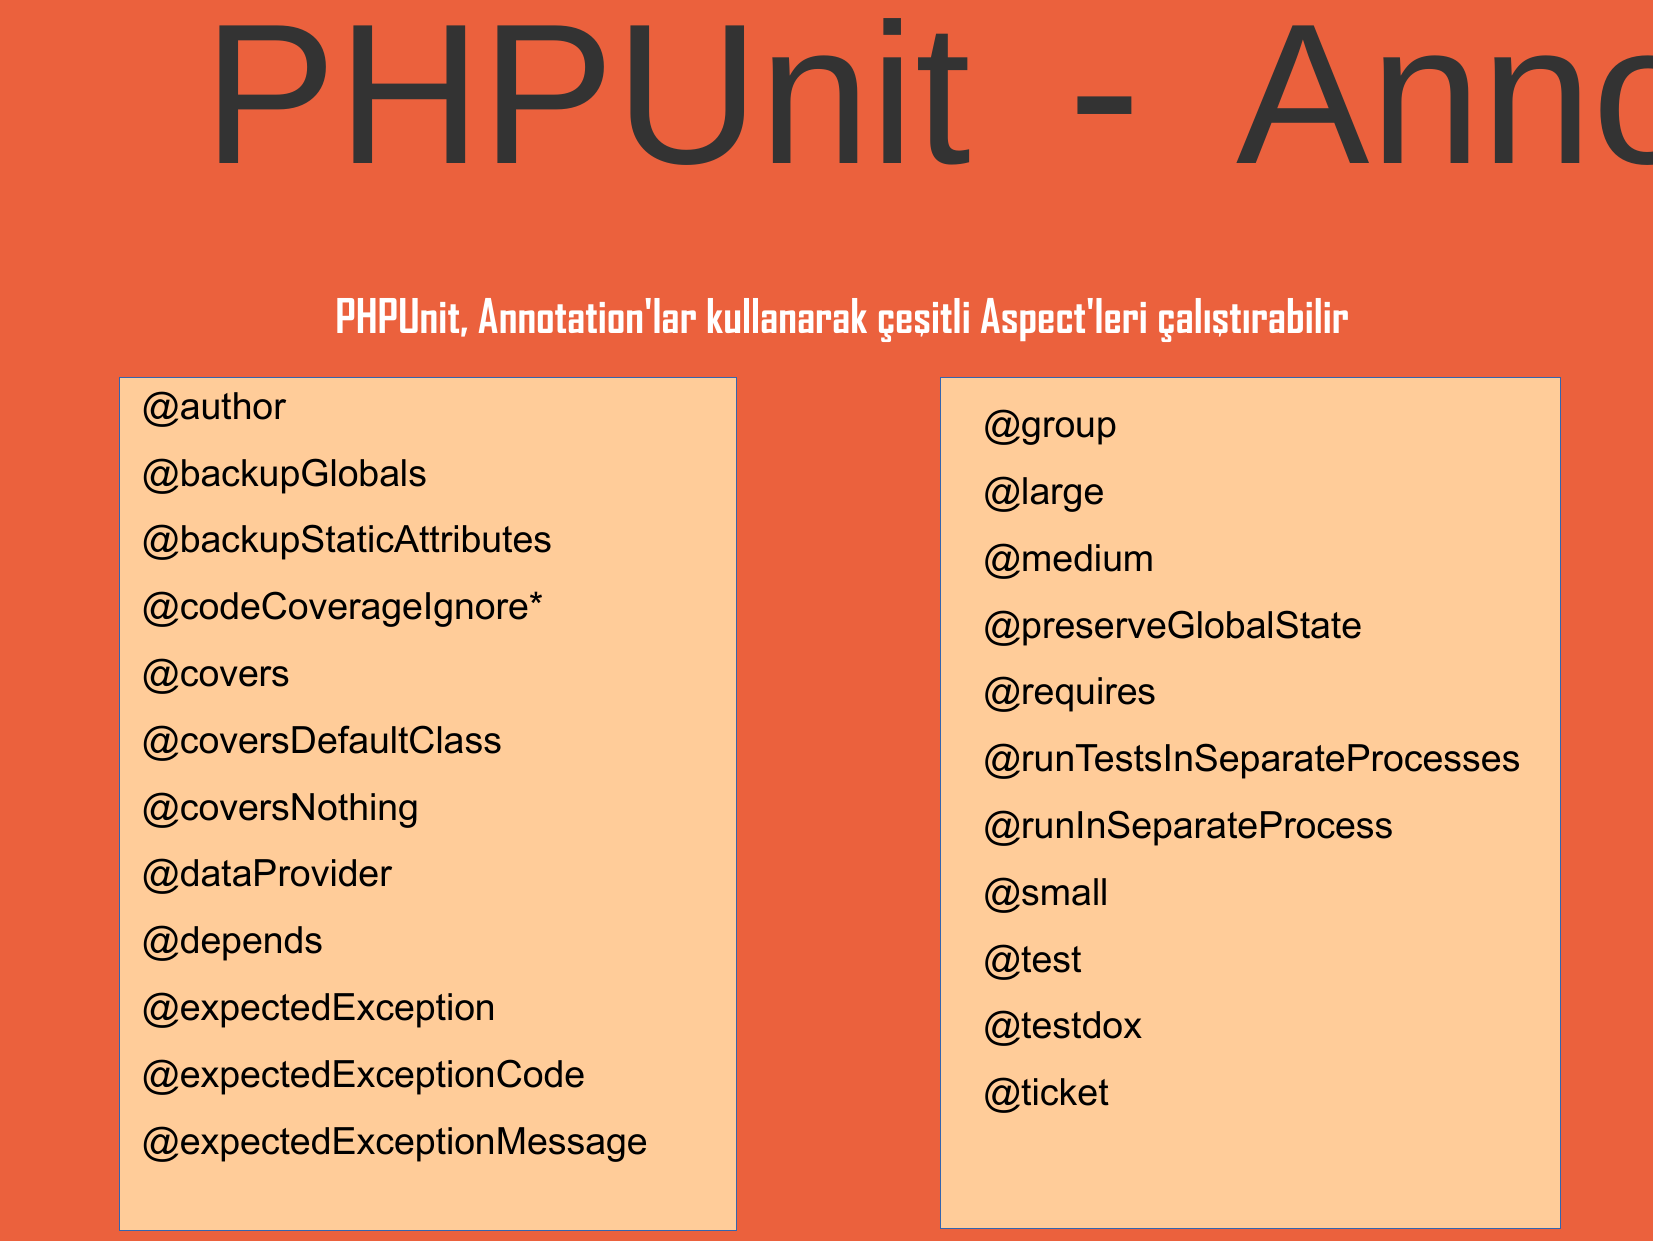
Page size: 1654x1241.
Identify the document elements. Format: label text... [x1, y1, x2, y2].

text_box PHPUnit - Annotations [189, 16, 1464, 276]
text_box @group @large @medium @preserveGlobalState @requires @runTestsInSeparateProcesses @runInSeparateProcess @small @test @testdox @ticket [968, 396, 1576, 1188]
text_box [940, 377, 1561, 1229]
text_box PHPUnit, Annotation'lar kullanarak çeşitli Aspect'leri çalıştırabilir [292, 210, 1361, 352]
text_box [119, 377, 737, 1231]
text_box @author @backupGlobals @backupStaticAttributes @codeCoverageIgnore* @covers @coversDefaultClass @coversNothing @dataProvider @depends @expectedException @expectedExceptionCode @expectedExceptionMessage [127, 378, 708, 1237]
